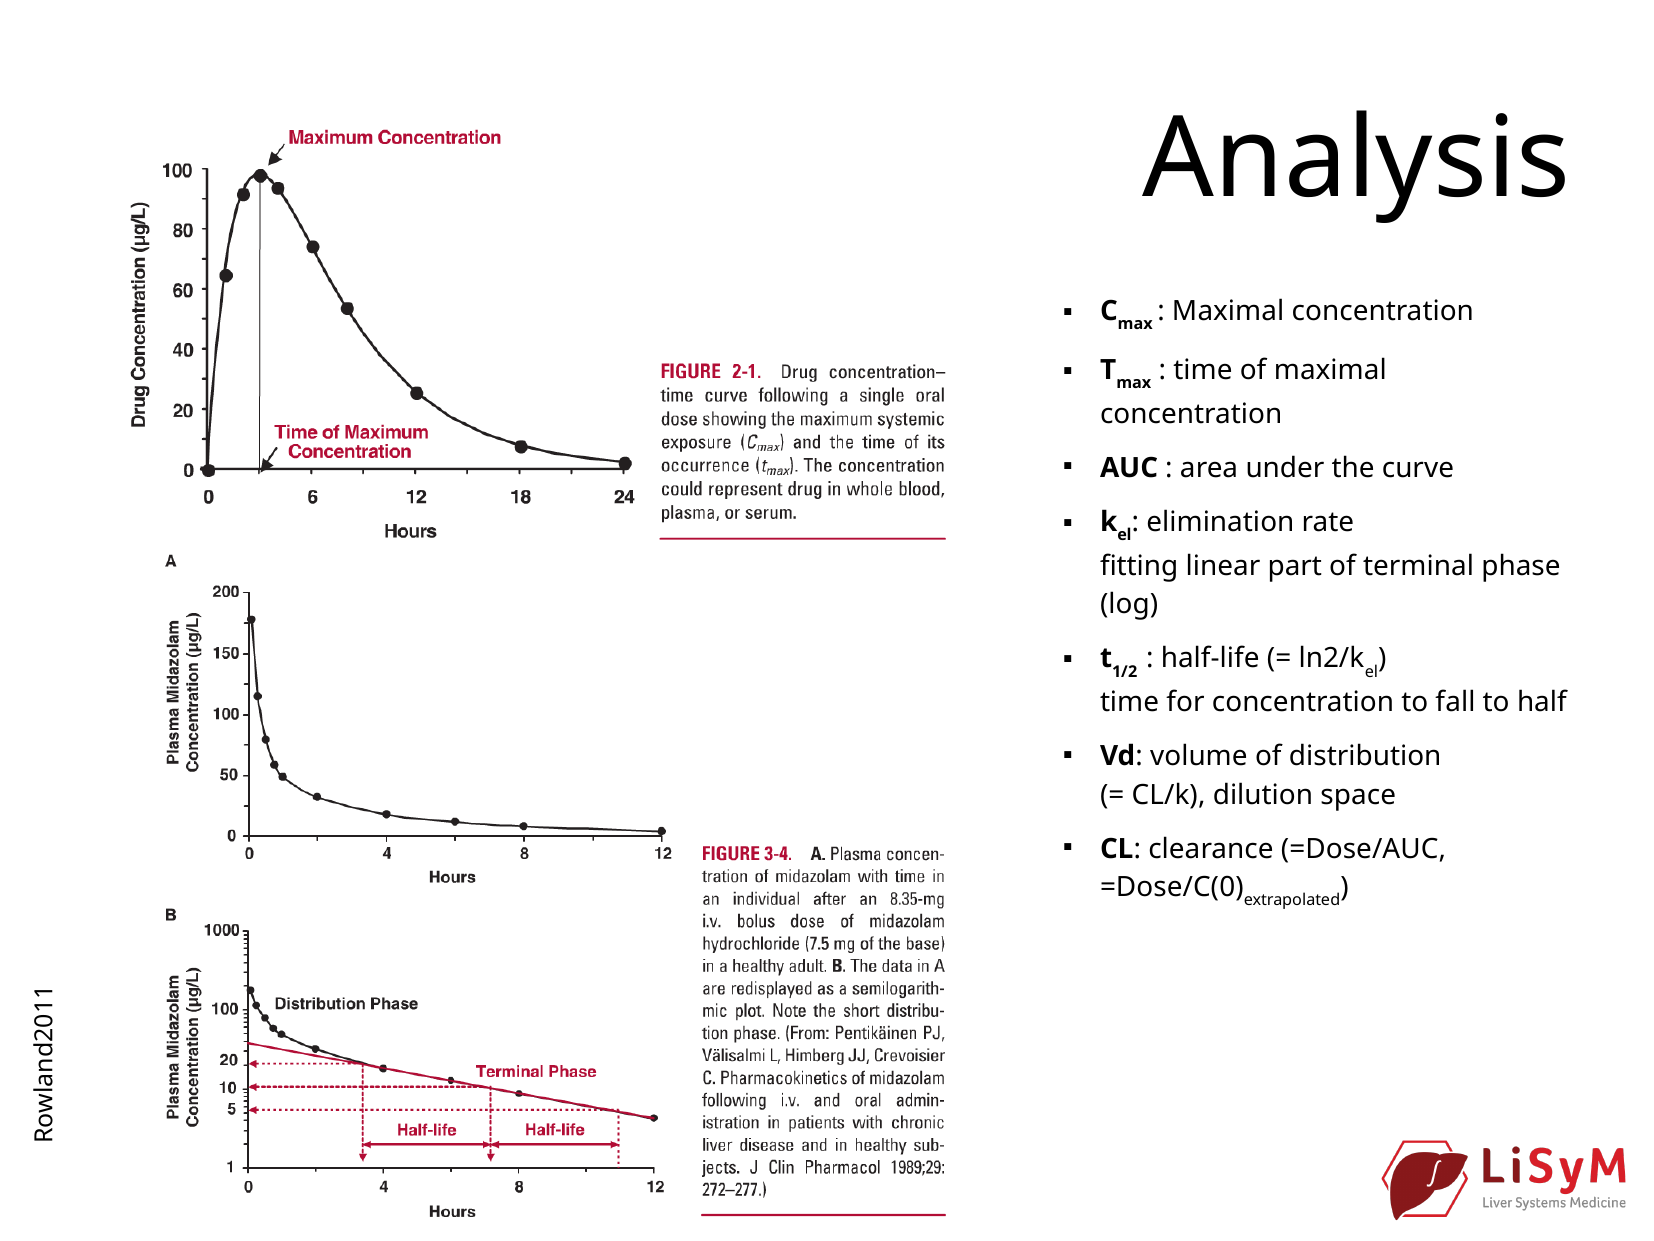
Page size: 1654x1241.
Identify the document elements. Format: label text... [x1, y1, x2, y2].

list Cmax : Maximal concentration Tmax : time of maximal concentration AUC : area under the curve kel: elimination rate fitting linear part of terminal phase (log) t1/2 : half-life (= ln2/kel) time for concentration to fall to half Vd: volume of distribution (= CL/k), dilution space CL: clearance (=Dose/AUC, =Dose/C(0)extrapolated) [1005, 290, 1571, 1010]
text_box Rowland2011 [18, 915, 76, 1159]
picture [130, 129, 946, 541]
picture [1380, 1139, 1627, 1222]
title Analysis [82, 49, 1571, 257]
picture [165, 554, 946, 1217]
